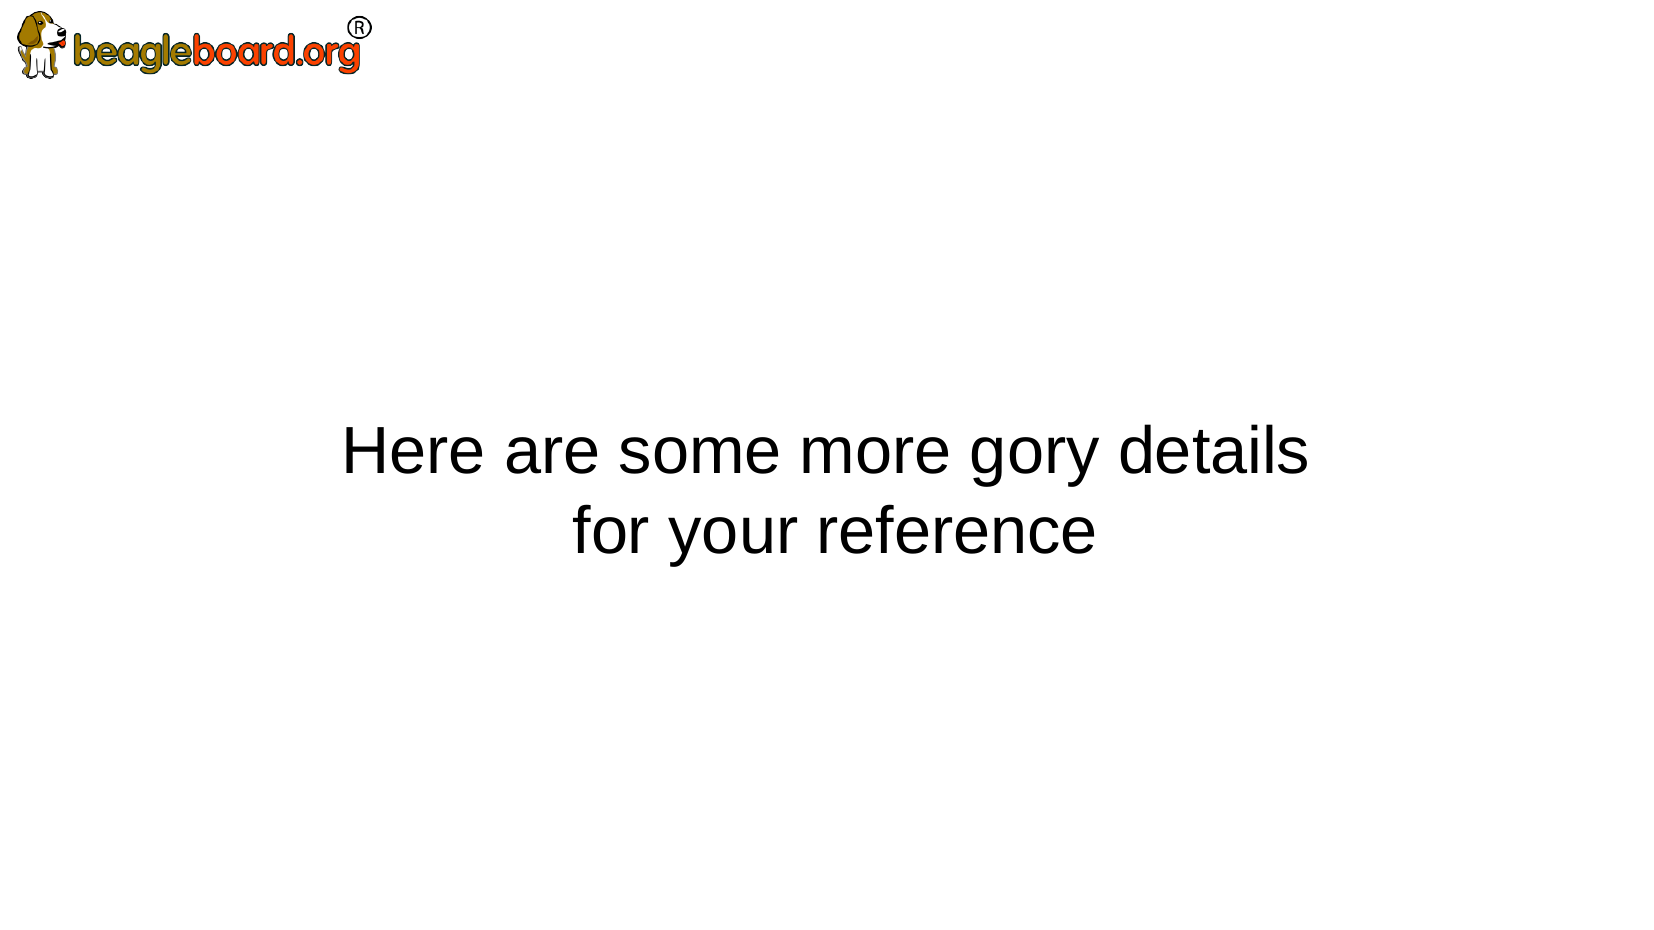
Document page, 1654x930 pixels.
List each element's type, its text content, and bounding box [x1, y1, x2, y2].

picture [17, 11, 372, 79]
text_box Here are some more gory details for your reference [82, 217, 1571, 757]
